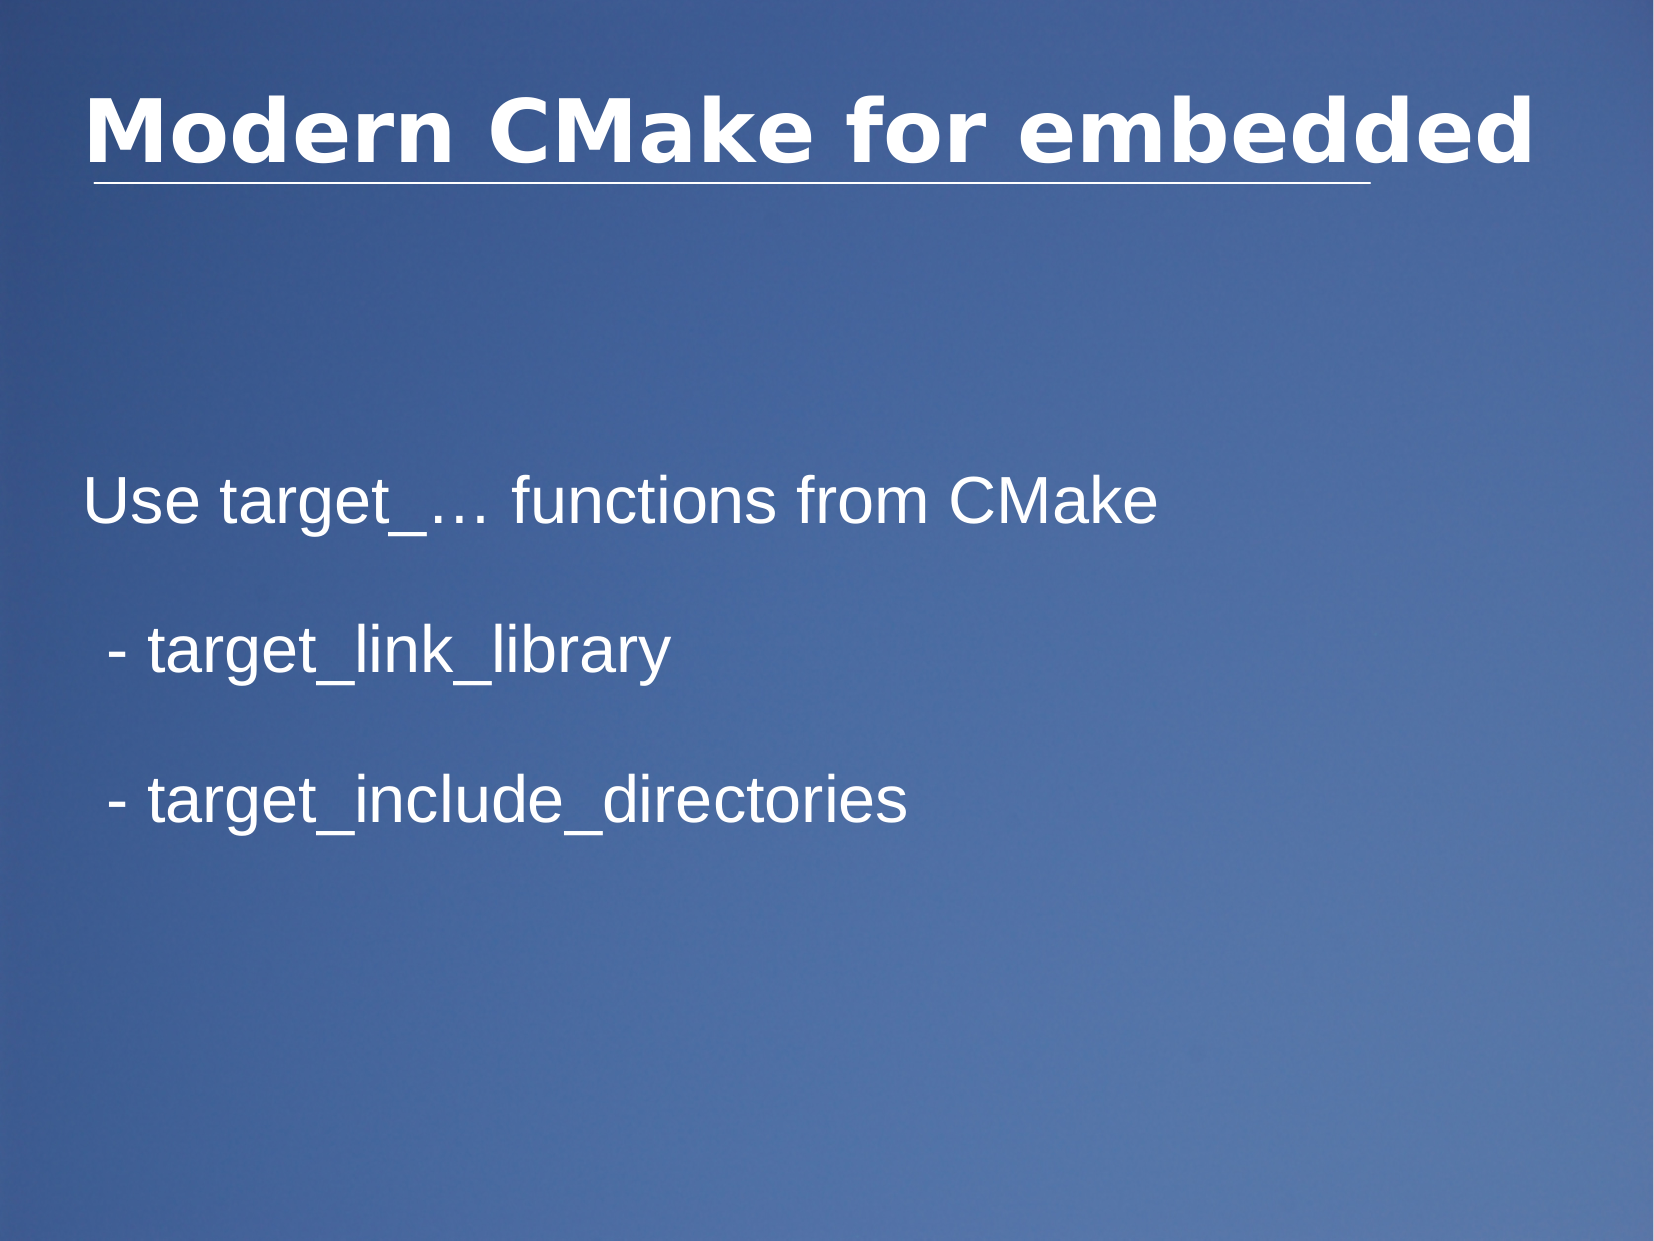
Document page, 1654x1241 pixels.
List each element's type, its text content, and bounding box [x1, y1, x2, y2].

title Modern CMake for embedded [82, 29, 1571, 237]
subtitle Use target_… functions from CMake - target_link_library - target_include_directories [82, 290, 1571, 1010]
picture [0, 0, 1654, 1241]
